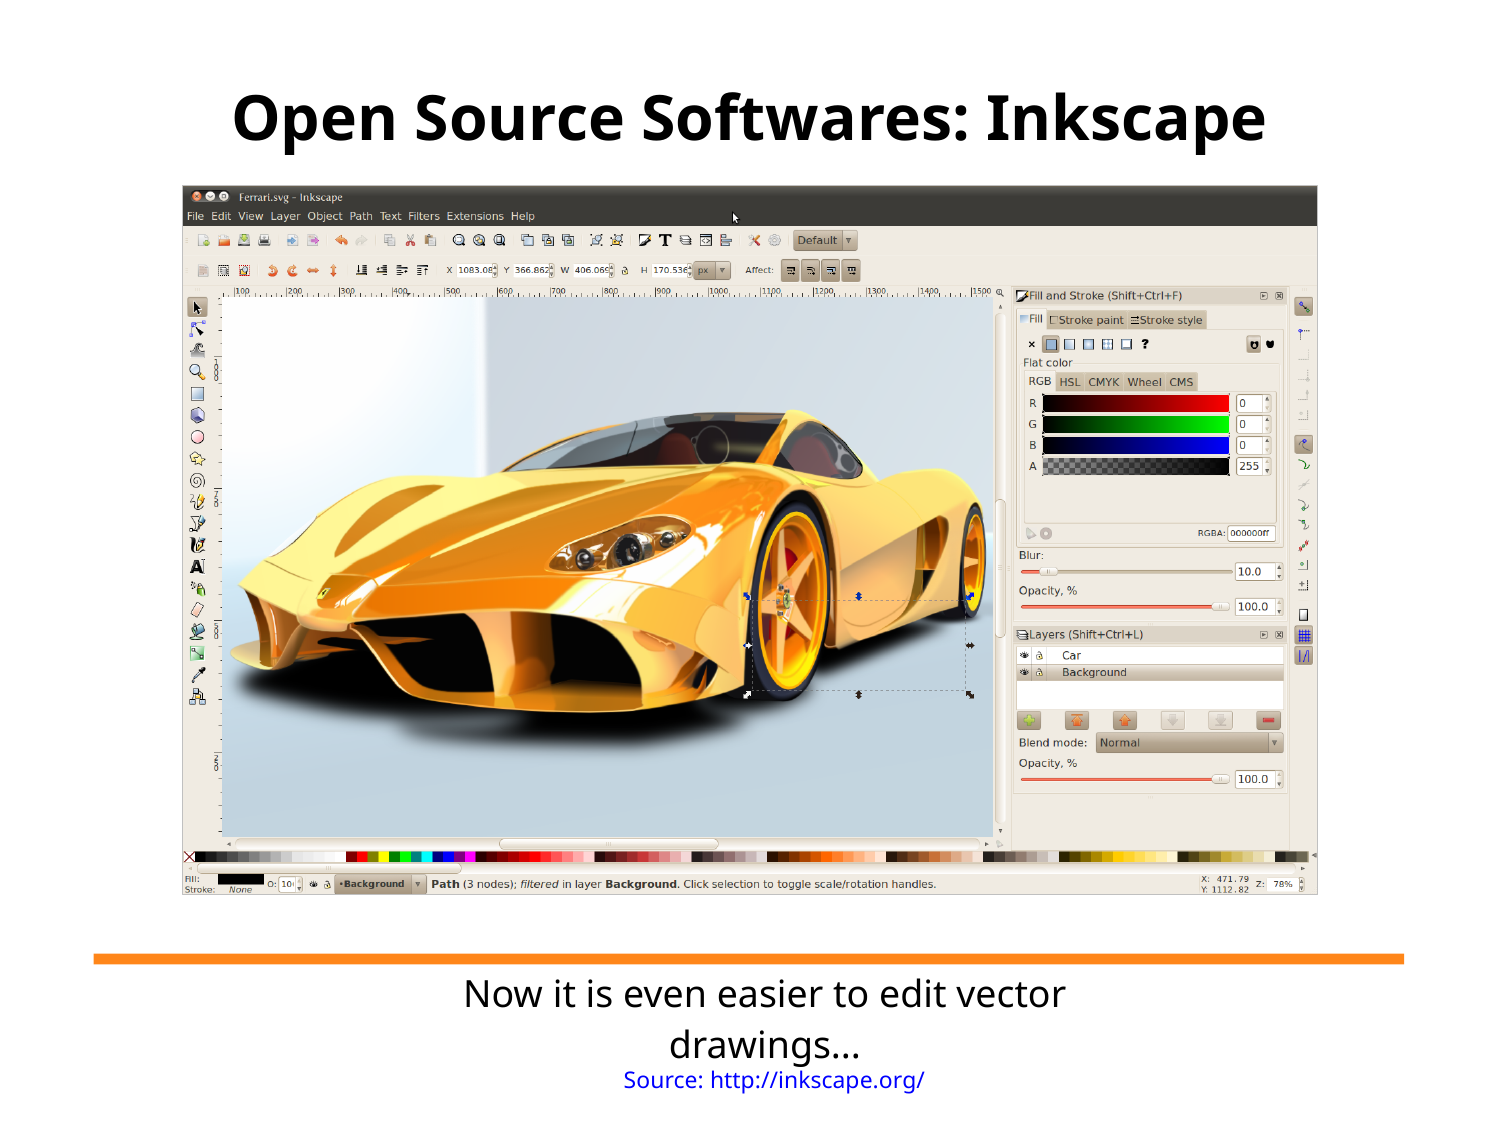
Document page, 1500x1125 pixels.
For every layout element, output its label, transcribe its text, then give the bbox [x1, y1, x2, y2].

title Open Source Softwares: Inkscape [75, 44, 1426, 188]
text_box Now it is even easier to edit vector drawings... [382, 960, 1148, 1064]
picture [0, 0, 1500, 1125]
text_box Source: http://inkscape.org/ [608, 1056, 892, 1098]
